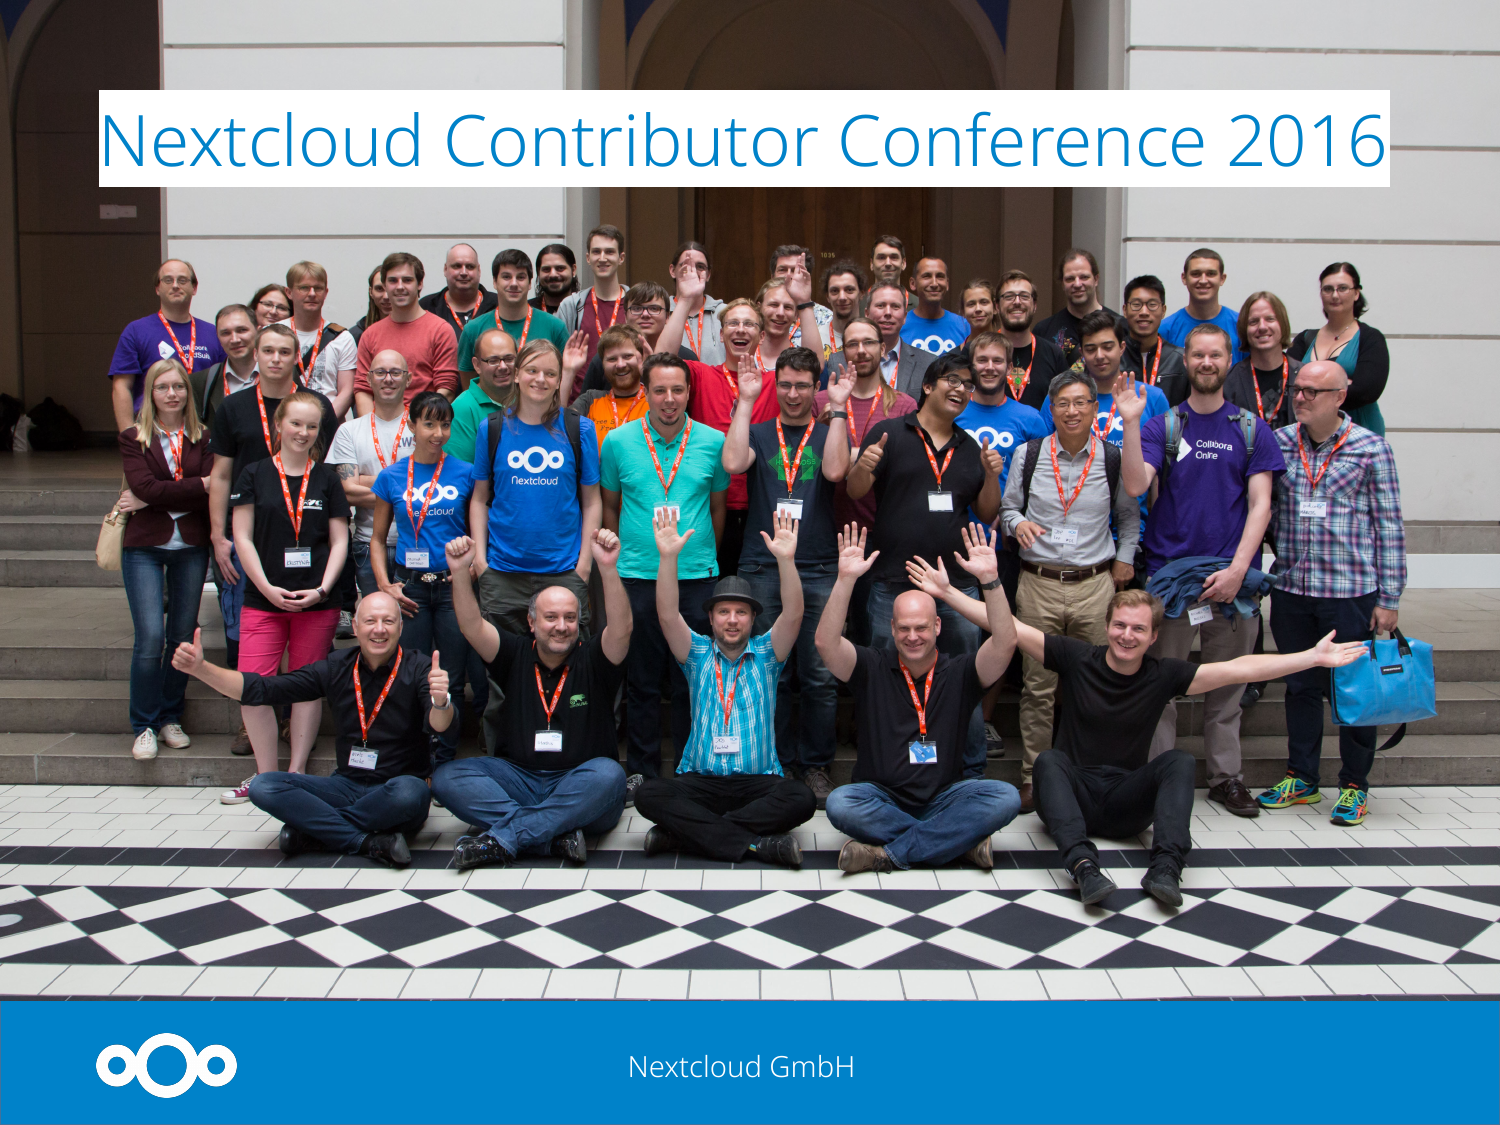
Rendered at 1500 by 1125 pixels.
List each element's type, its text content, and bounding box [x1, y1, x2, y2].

title Nextcloud Contributor Conference 2016 [98, 41, 1449, 236]
picture [0, 0, 1500, 1001]
picture [96, 1033, 237, 1098]
